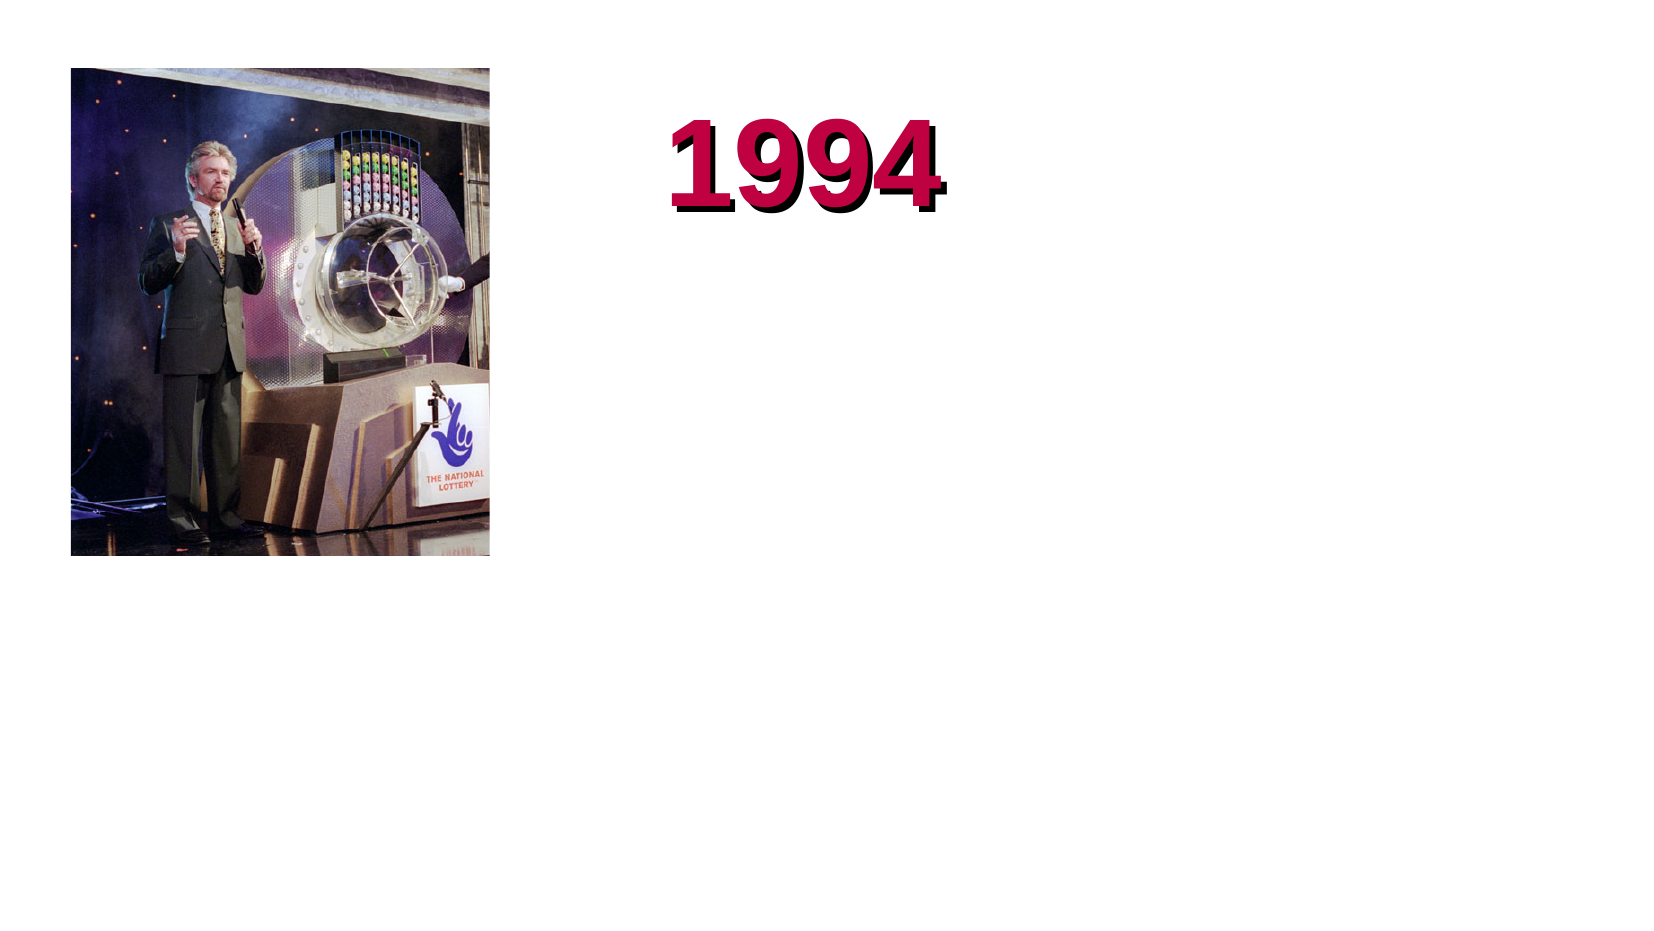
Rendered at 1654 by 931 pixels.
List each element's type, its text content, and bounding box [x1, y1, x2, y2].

text_box 1994 [649, 86, 993, 272]
picture [70, 68, 490, 556]
